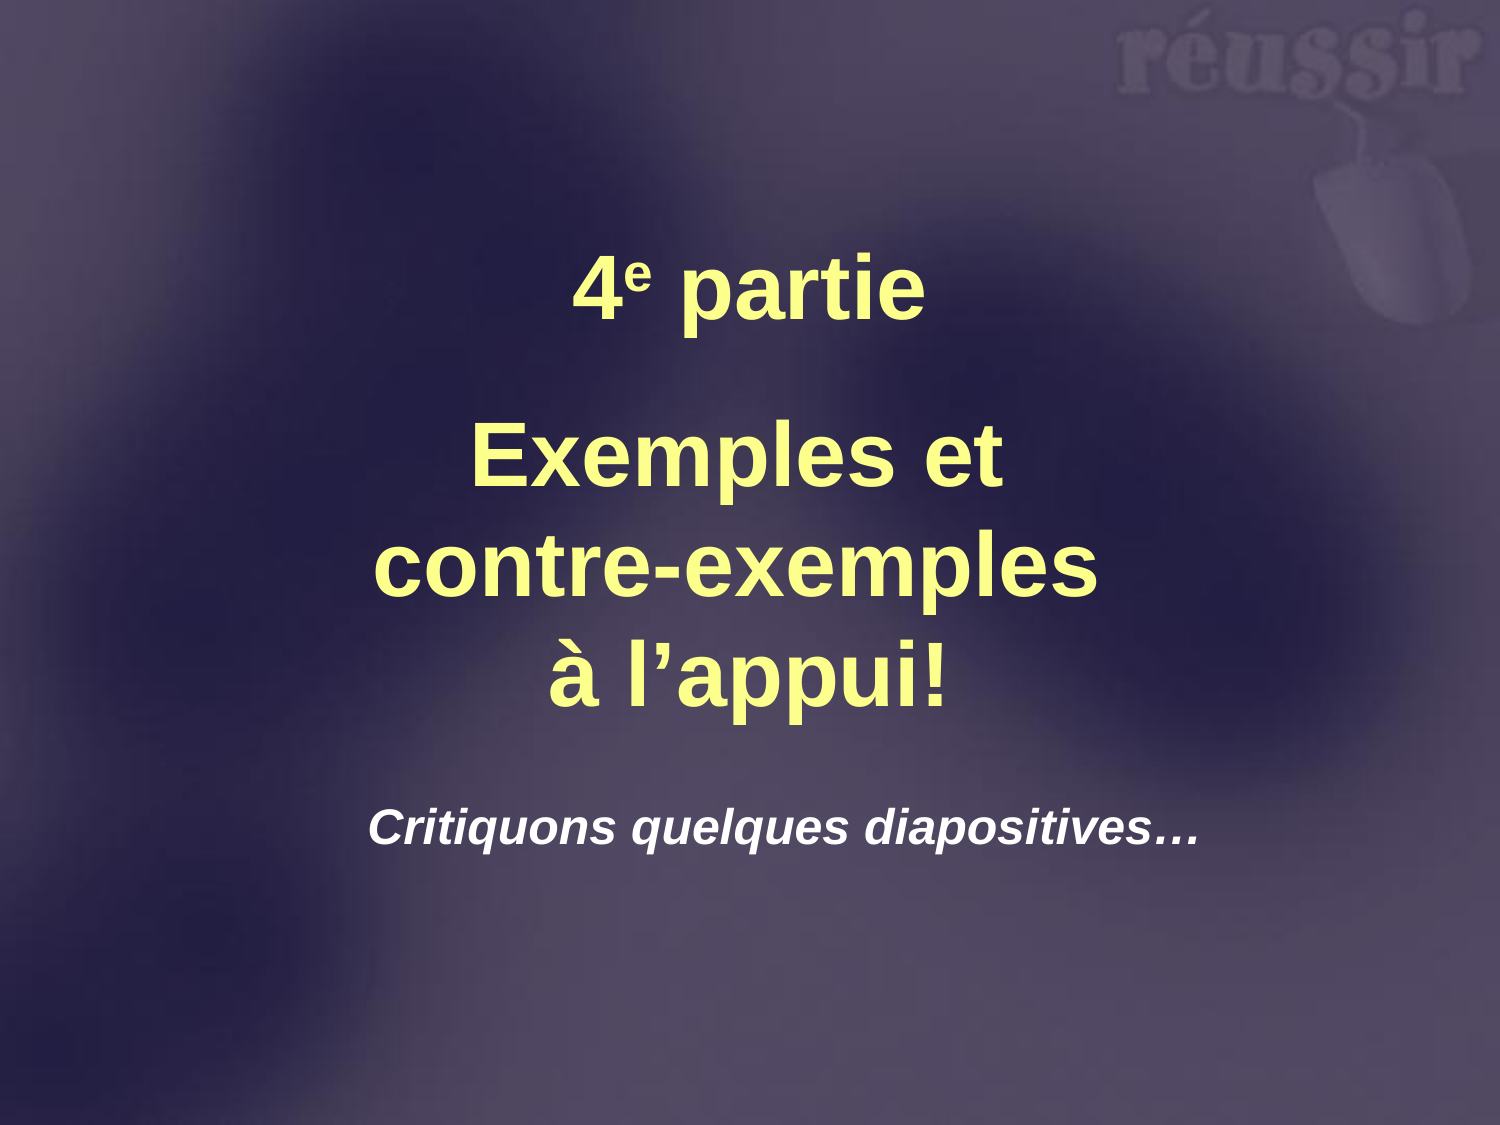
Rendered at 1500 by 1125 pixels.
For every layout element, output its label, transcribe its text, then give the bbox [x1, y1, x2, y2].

text_box Critiquons quelques diapositives… [312, 786, 1258, 863]
picture [0, 0, 1500, 1125]
text_box 4e partie Exemples et contre-exemples à l’appui! [65, 219, 1436, 733]
